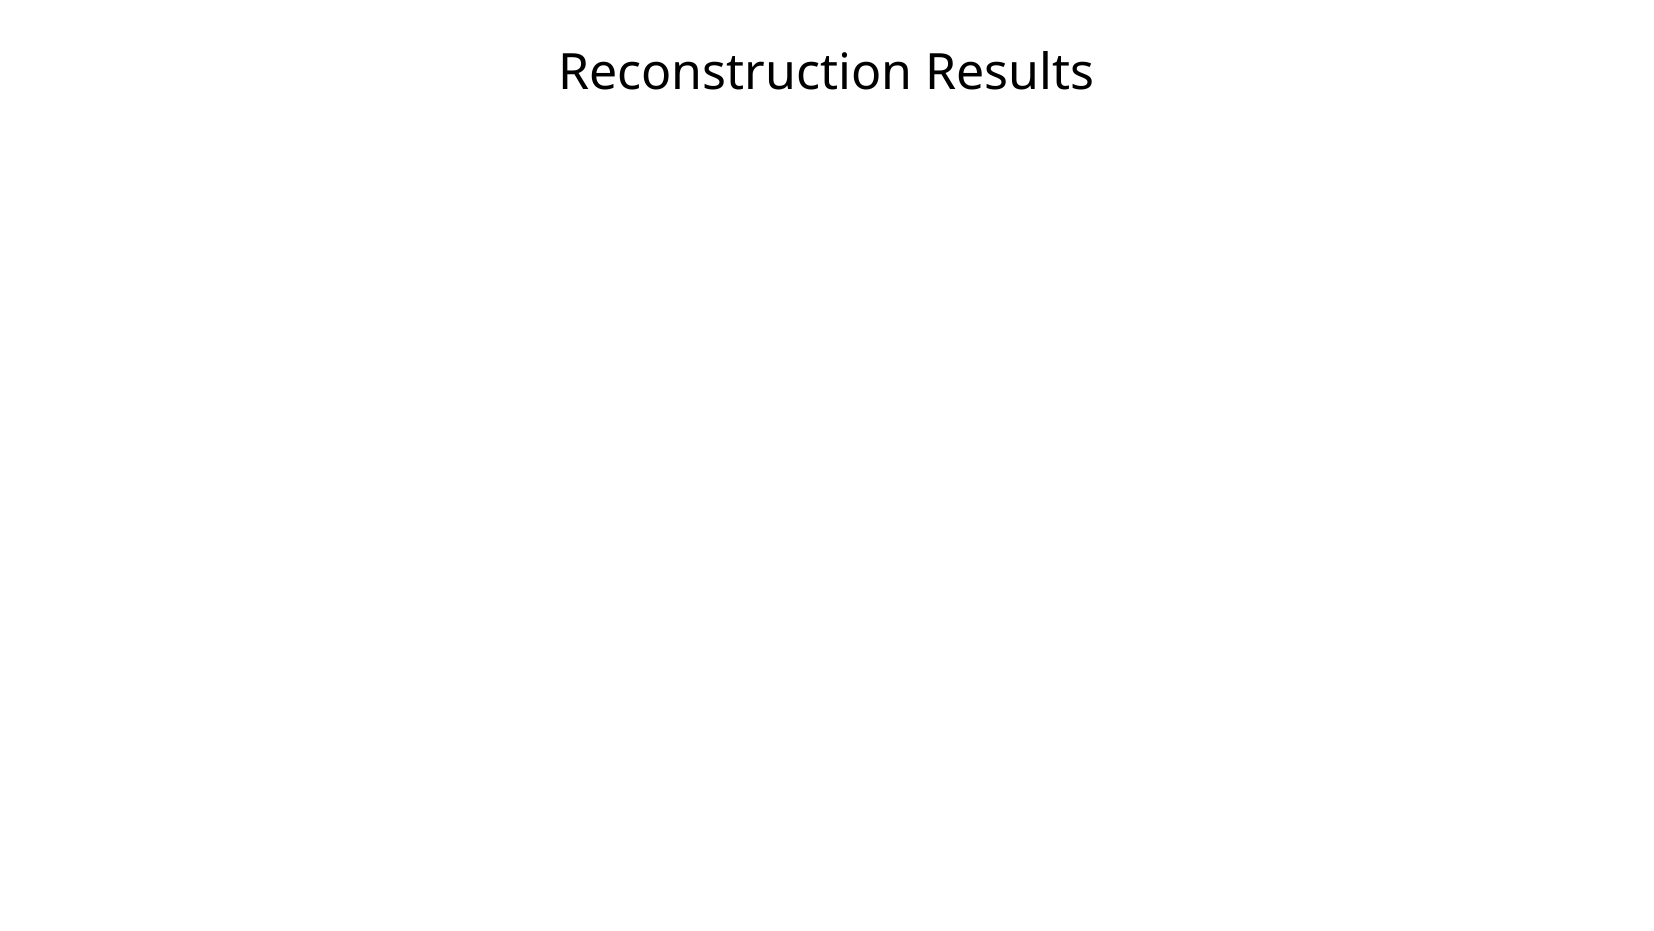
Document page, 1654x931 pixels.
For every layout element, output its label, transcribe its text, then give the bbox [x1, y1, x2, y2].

title Reconstruction Results [82, 18, 1571, 122]
